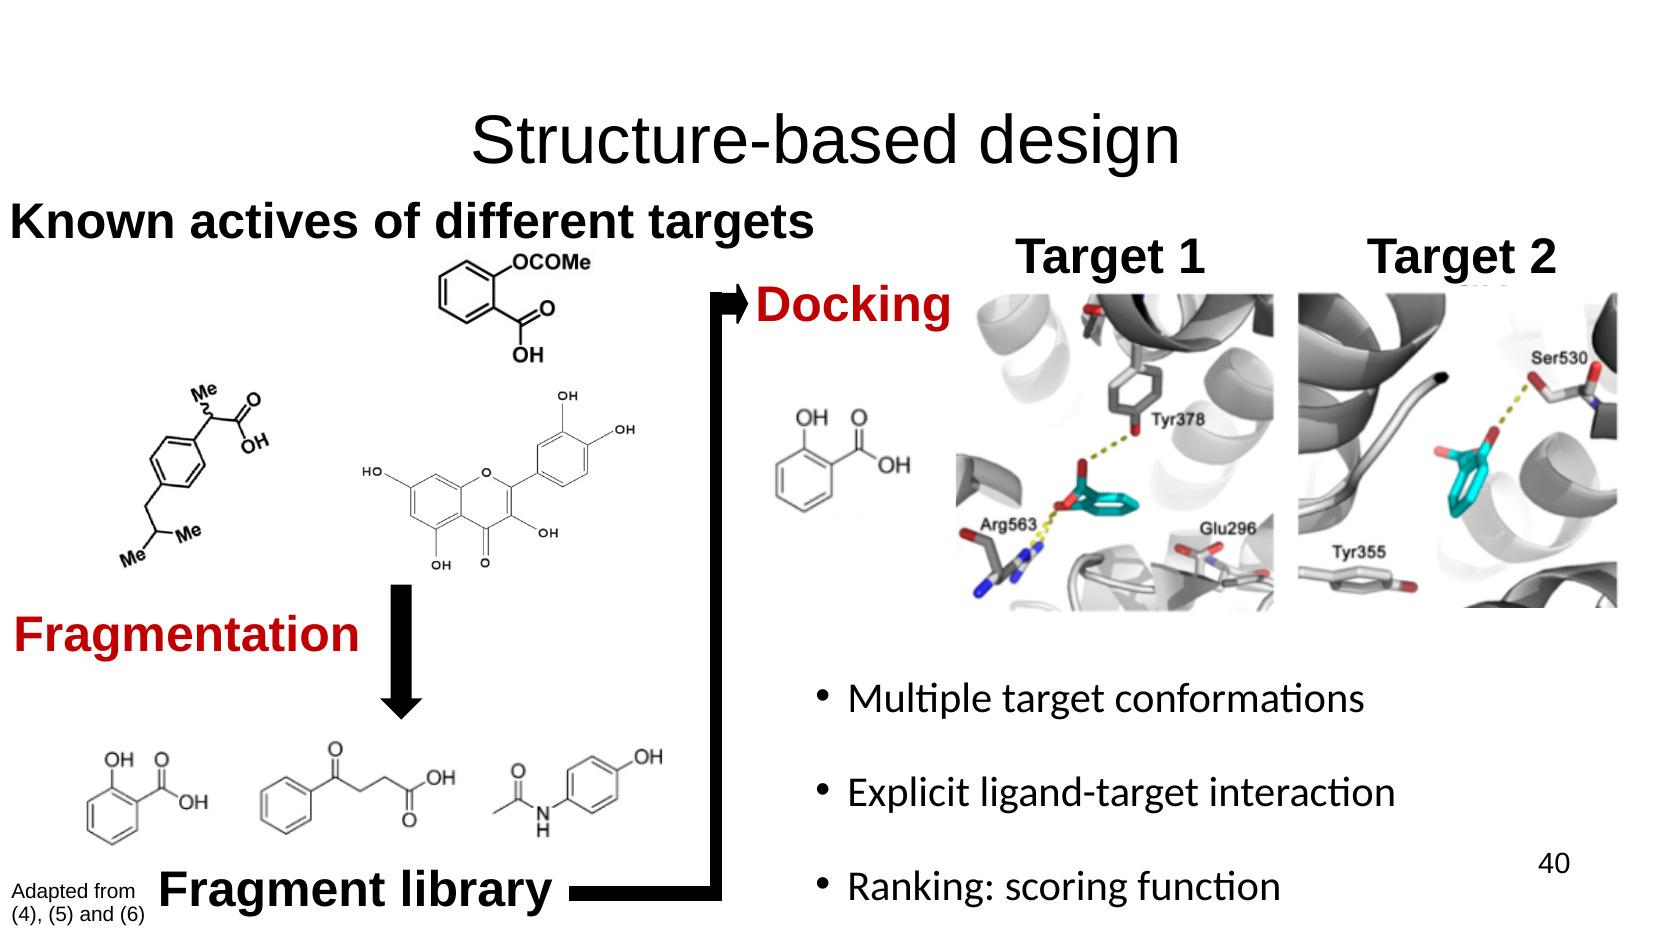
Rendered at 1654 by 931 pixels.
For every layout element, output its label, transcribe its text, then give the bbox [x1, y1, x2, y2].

picture [1297, 285, 1621, 608]
text_box Docking [694, 264, 1014, 340]
text_box Known actives of different targets [0, 181, 839, 316]
text_box [391, 585, 420, 716]
picture [731, 391, 944, 518]
text_box Target 1 [951, 230, 1271, 292]
list Multiple target conformations Explicit ligand-target interaction Ranking: scoring function [800, 636, 1631, 918]
picture [66, 727, 695, 854]
text_box Adapted from (4), (5) and (6) [0, 872, 168, 931]
text_box Fragmentation [0, 594, 404, 730]
title Structure-based design [113, 49, 1540, 230]
text_box Target 2 [1302, 216, 1622, 292]
picture [17, 316, 652, 588]
picture [955, 292, 1279, 618]
text_box Fragment library [66, 849, 644, 931]
text_box [644, 284, 748, 900]
